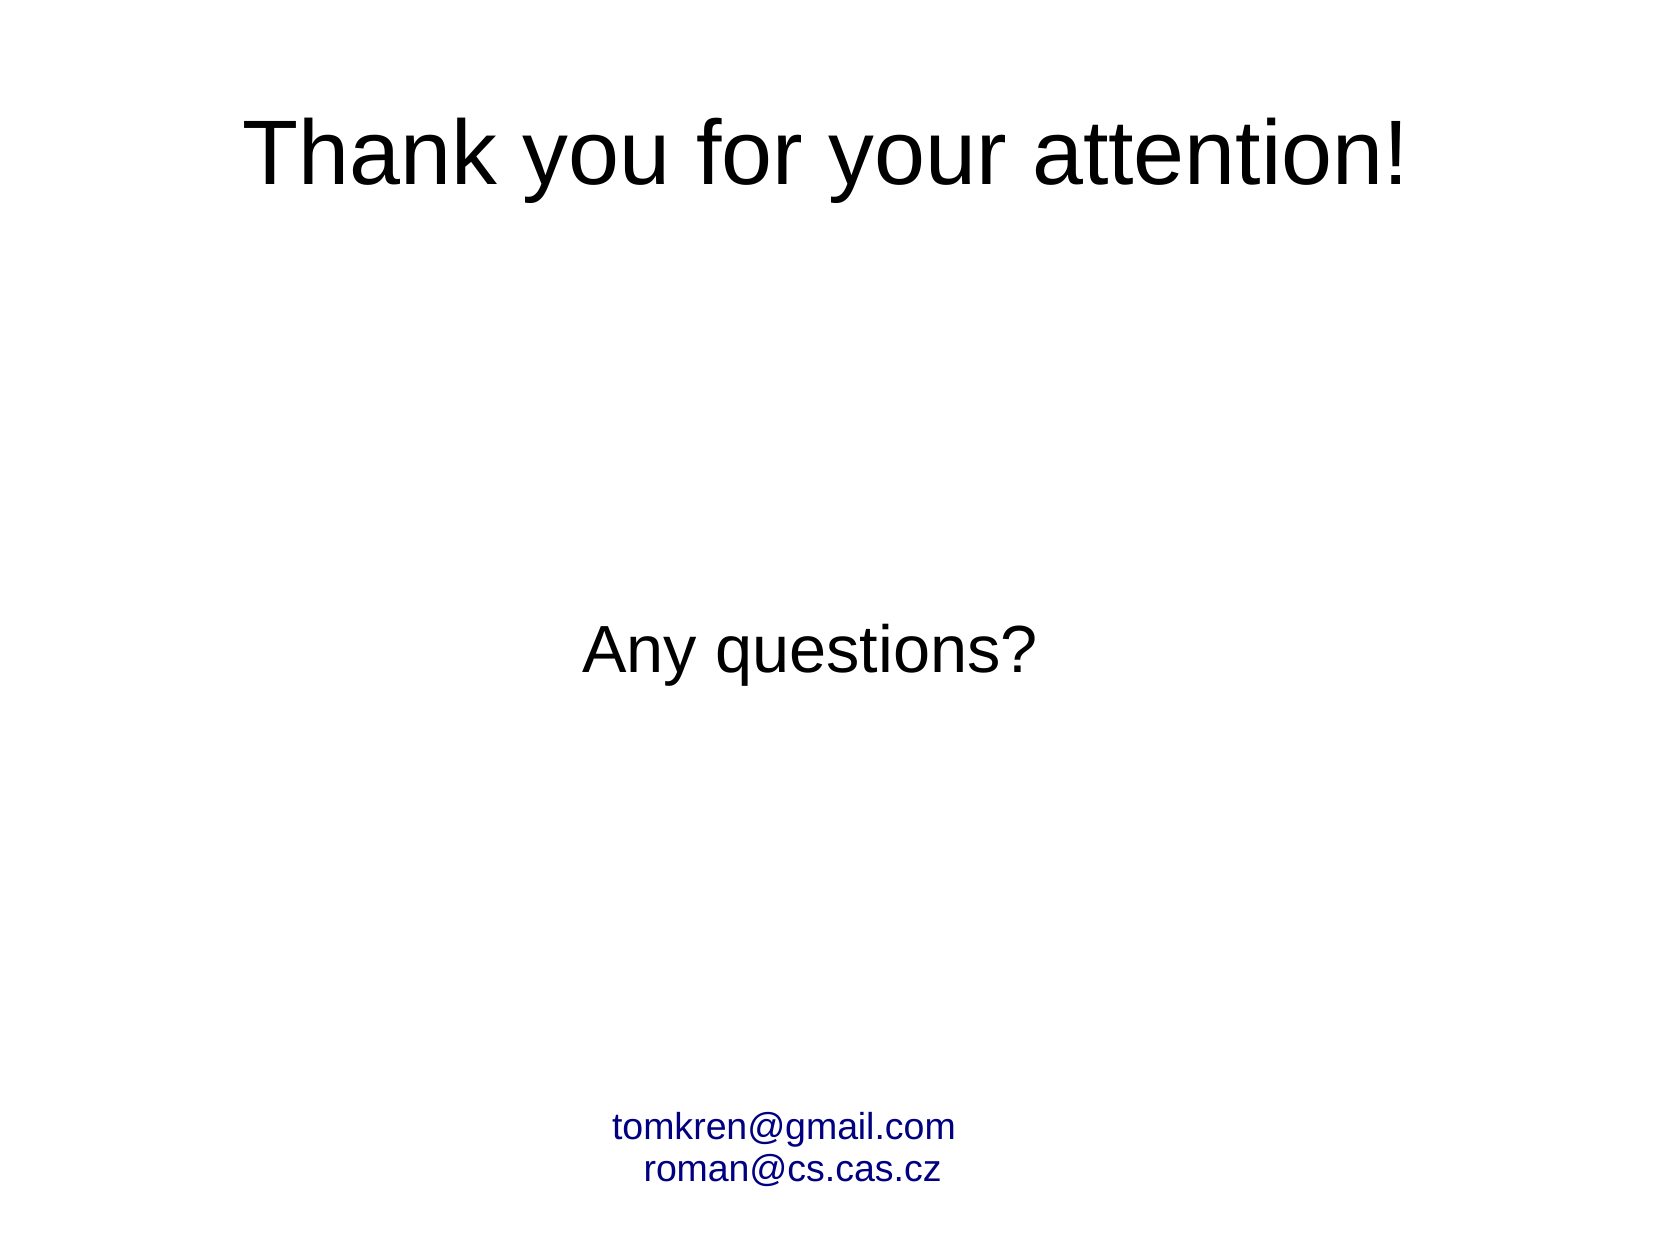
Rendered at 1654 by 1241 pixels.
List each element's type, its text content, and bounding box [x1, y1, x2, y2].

subtitle Any questions? [82, 290, 1538, 1010]
text_box tomkren@gmail.com roman@cs.cas.cz [597, 1097, 971, 1197]
title Thank you for your attention! [82, 49, 1571, 257]
